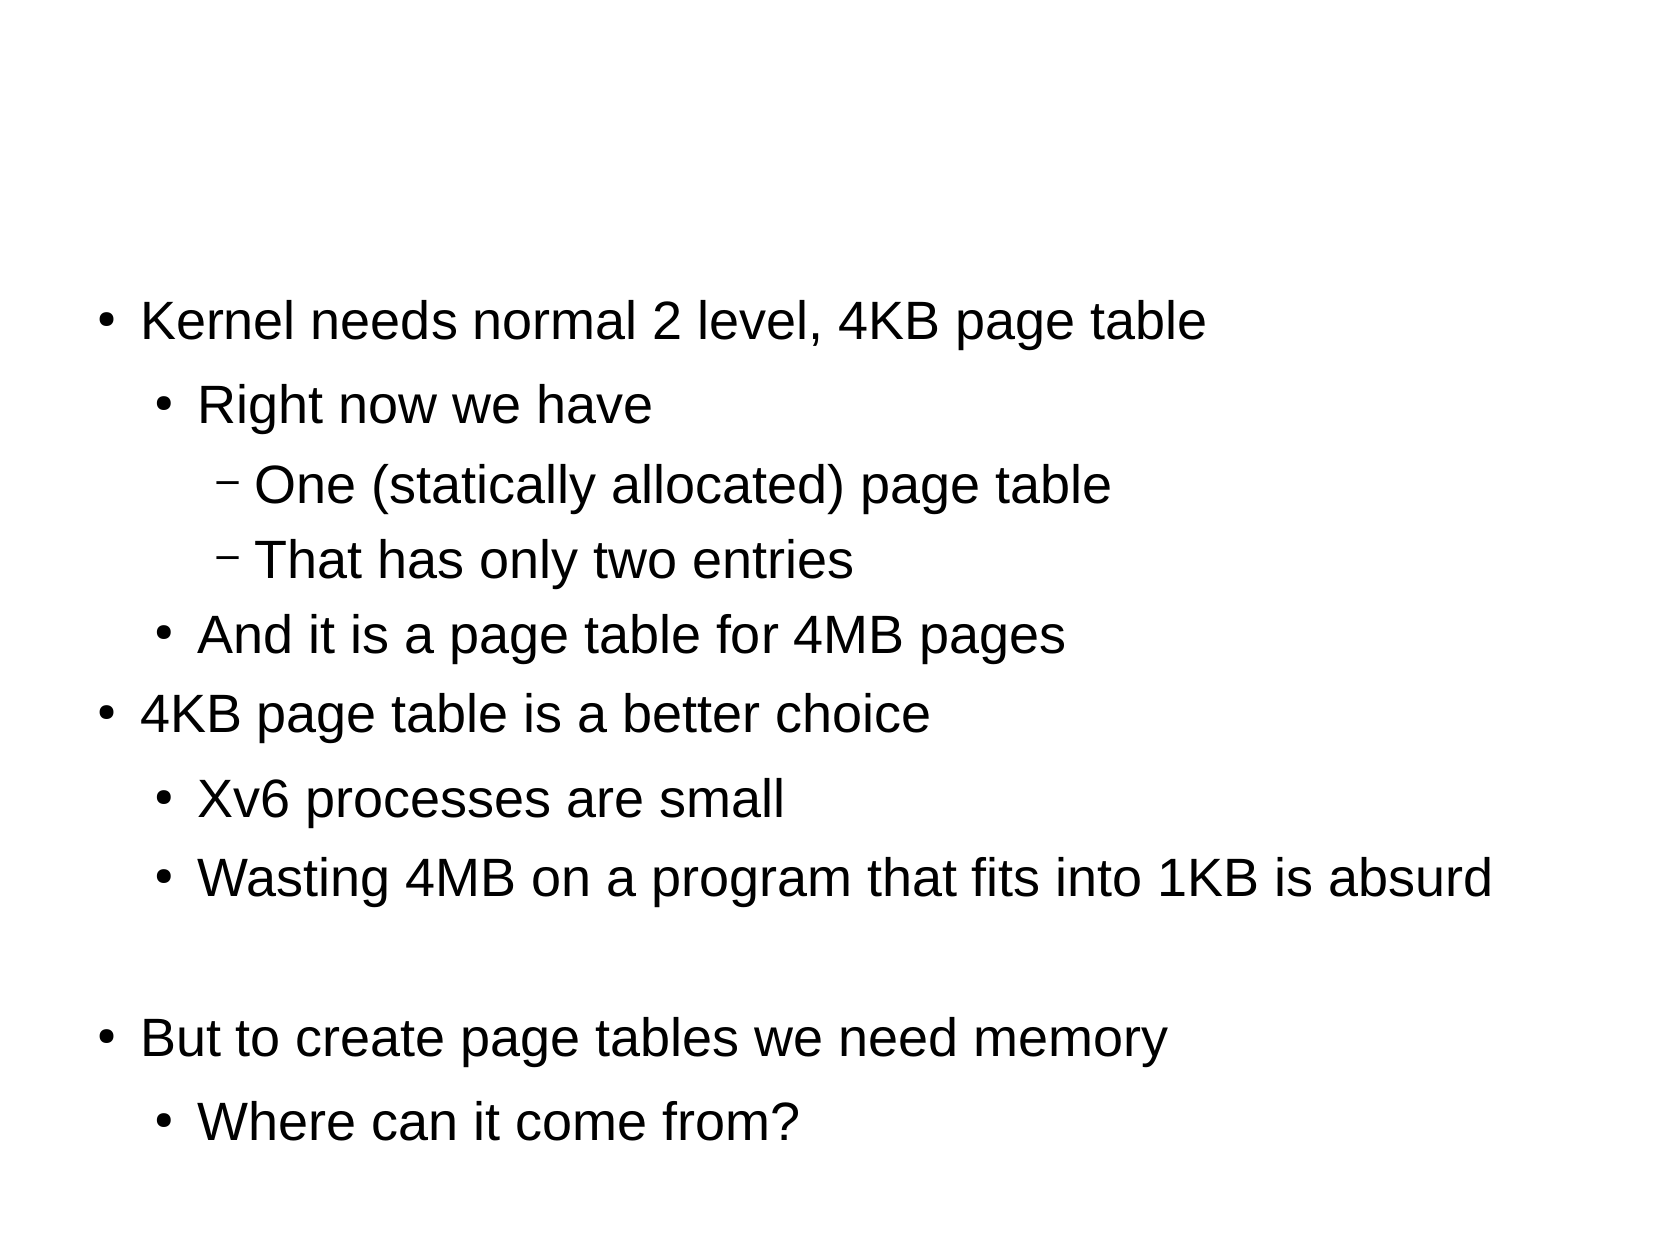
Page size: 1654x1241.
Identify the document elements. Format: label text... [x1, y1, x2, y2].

list Kernel needs normal 2 level, 4KB page table Right now we have One (statically allocated) page table That has only two entries And it is a page table for 4MB pages 4KB page table is a better choice Xv6 processes are small Wasting 4MB on a program that fits into 1KB is absurd But to create page tables we need memory Where can it come from? [82, 290, 1571, 1163]
